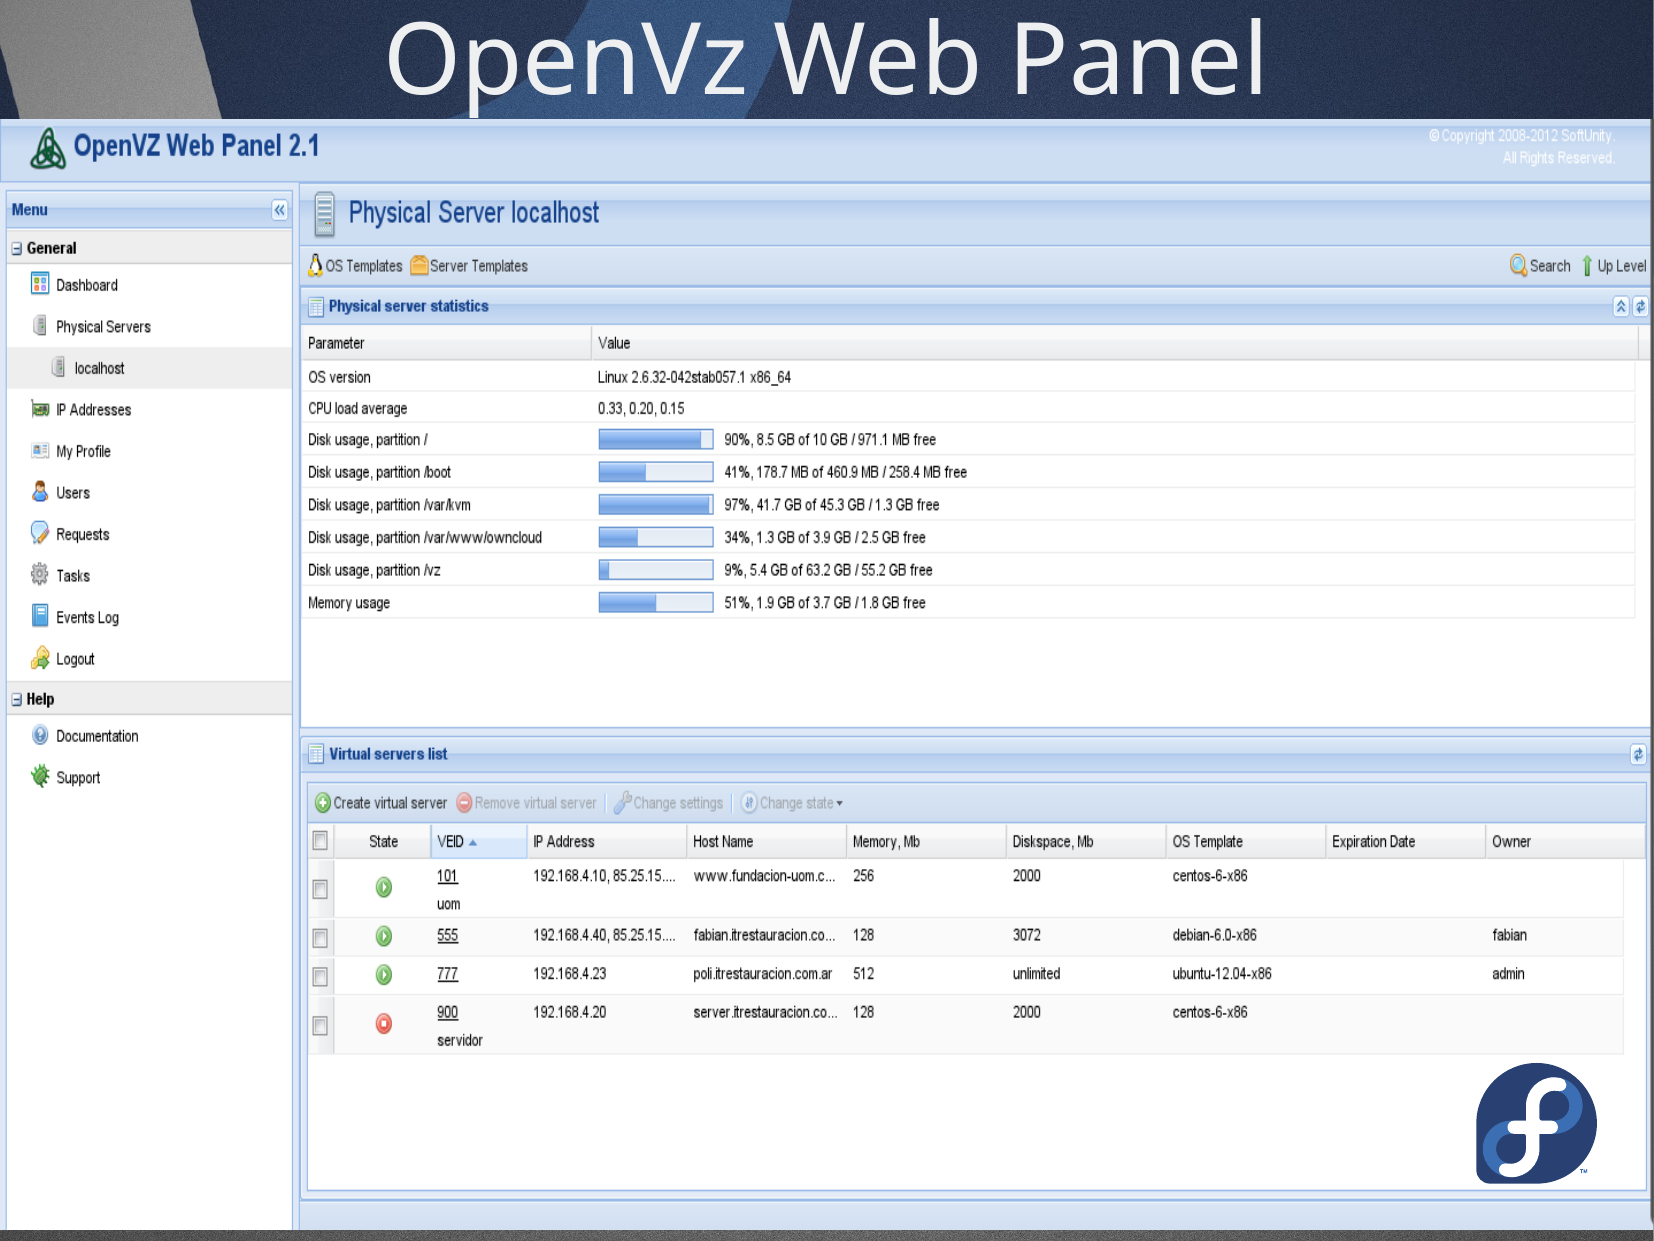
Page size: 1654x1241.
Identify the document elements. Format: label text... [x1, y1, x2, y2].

text_box OpenVz Web Panel [88, 0, 1565, 119]
picture [0, 0, 1654, 1241]
